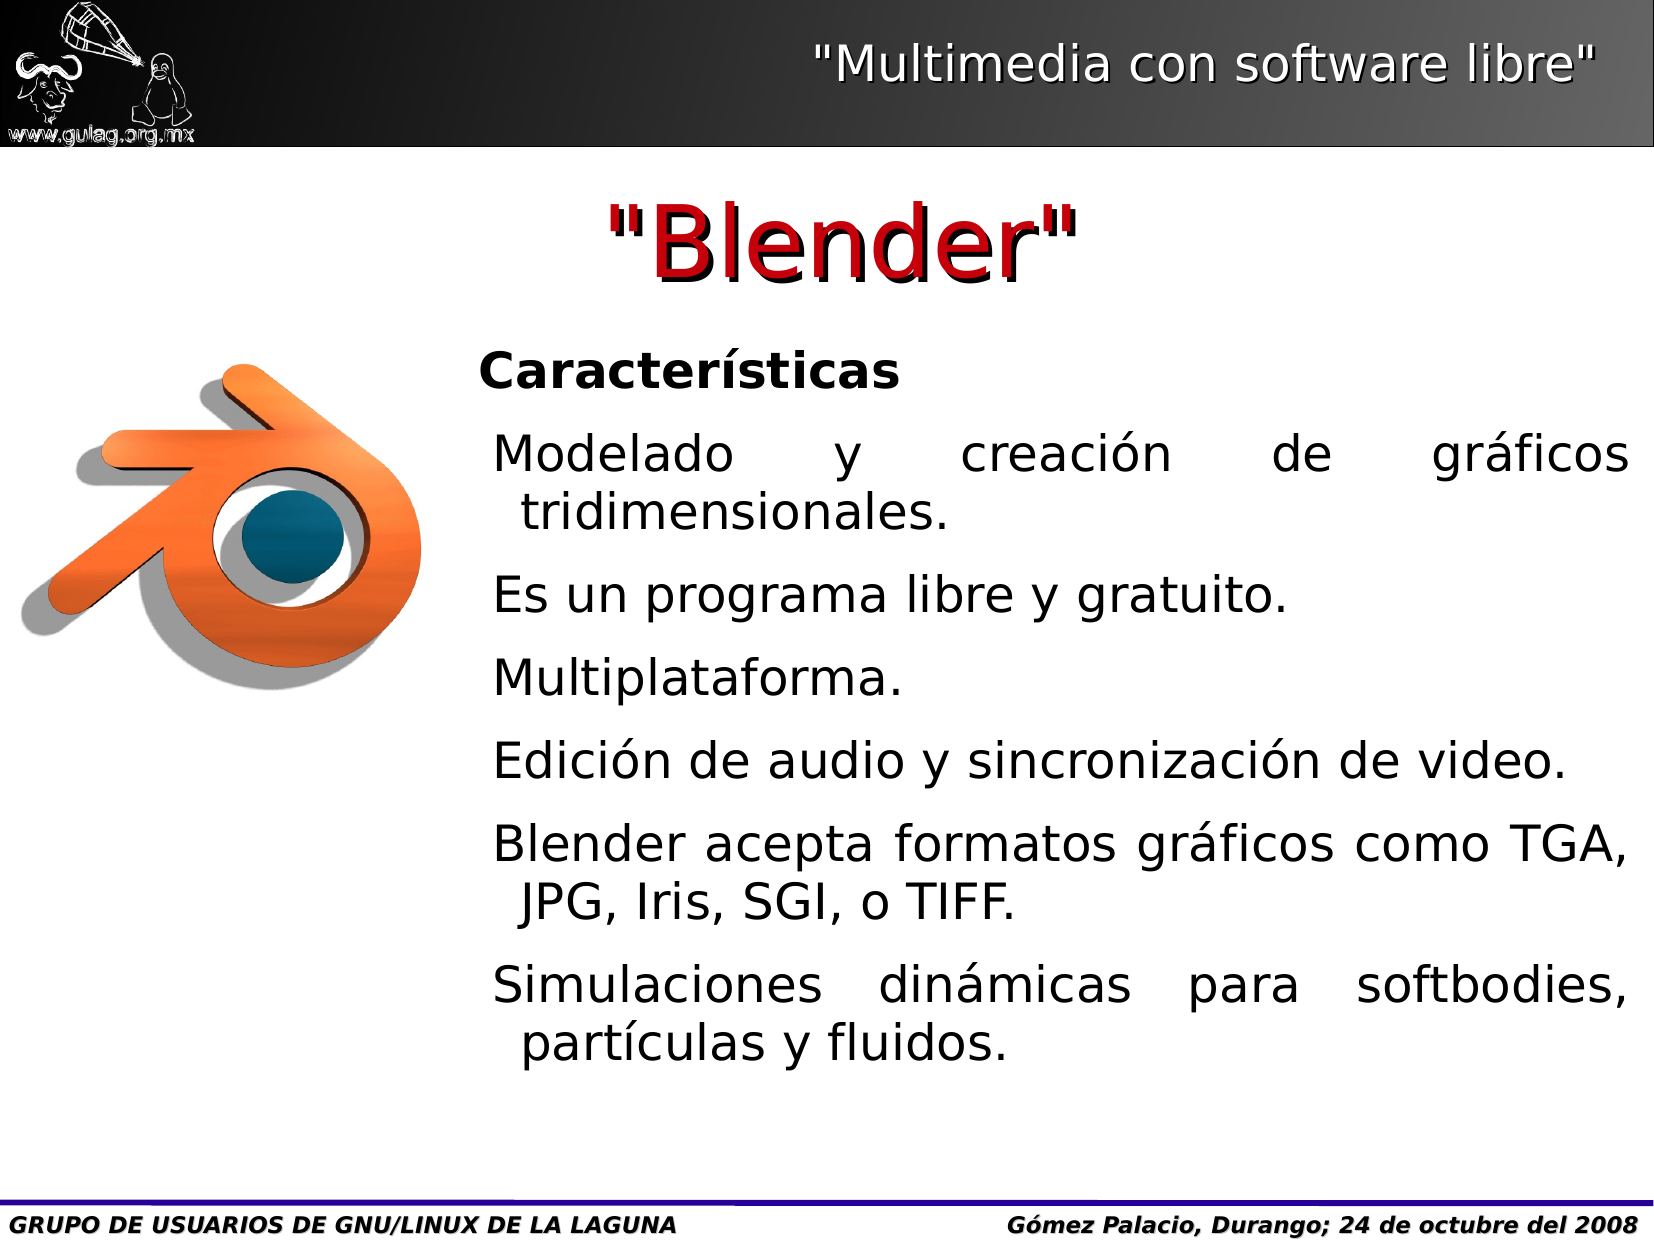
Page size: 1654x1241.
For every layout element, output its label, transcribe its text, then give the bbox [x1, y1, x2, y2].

text_box Gómez Palacio, Durango; 24 de octubre del 2008 [992, 1204, 1654, 1241]
picture [12, 360, 455, 692]
picture [5, 0, 197, 148]
text_box [197, 0, 1654, 147]
text_box "Blender" [531, 177, 1152, 309]
text_box [0, 0, 5, 147]
text_box "Multimedia con software libre" [715, 27, 1614, 116]
text_box Características Modelado y creación de gráficos tridimensionales. Es un programa libre y gratuito. Multiplataforma. Edición de audio y sincronización de video. Blender acepta formatos gráficos como TGA, JPG, Iris, SGI, o TIFF. Simulaciones dinámicas para softbodies, partículas y fluidos. [464, 334, 1646, 1081]
text_box GRUPO DE USUARIOS DE GNU/LINUX DE LA LAGUNA [0, 1204, 694, 1241]
